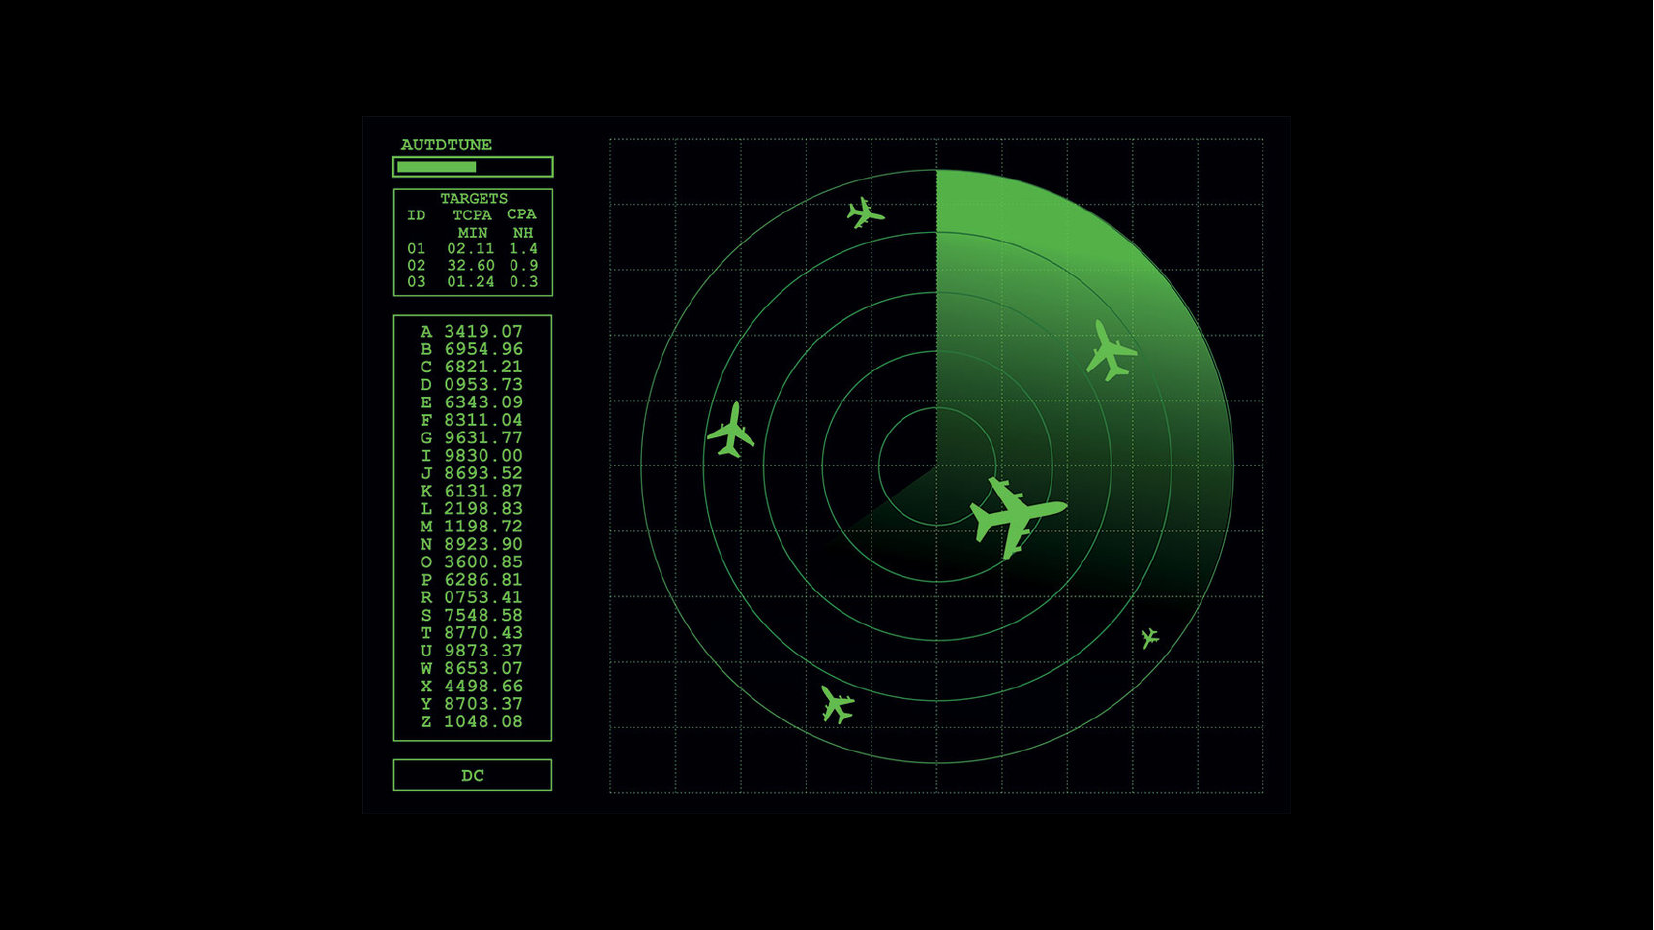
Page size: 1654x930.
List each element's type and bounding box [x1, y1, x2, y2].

picture [362, 116, 1291, 814]
